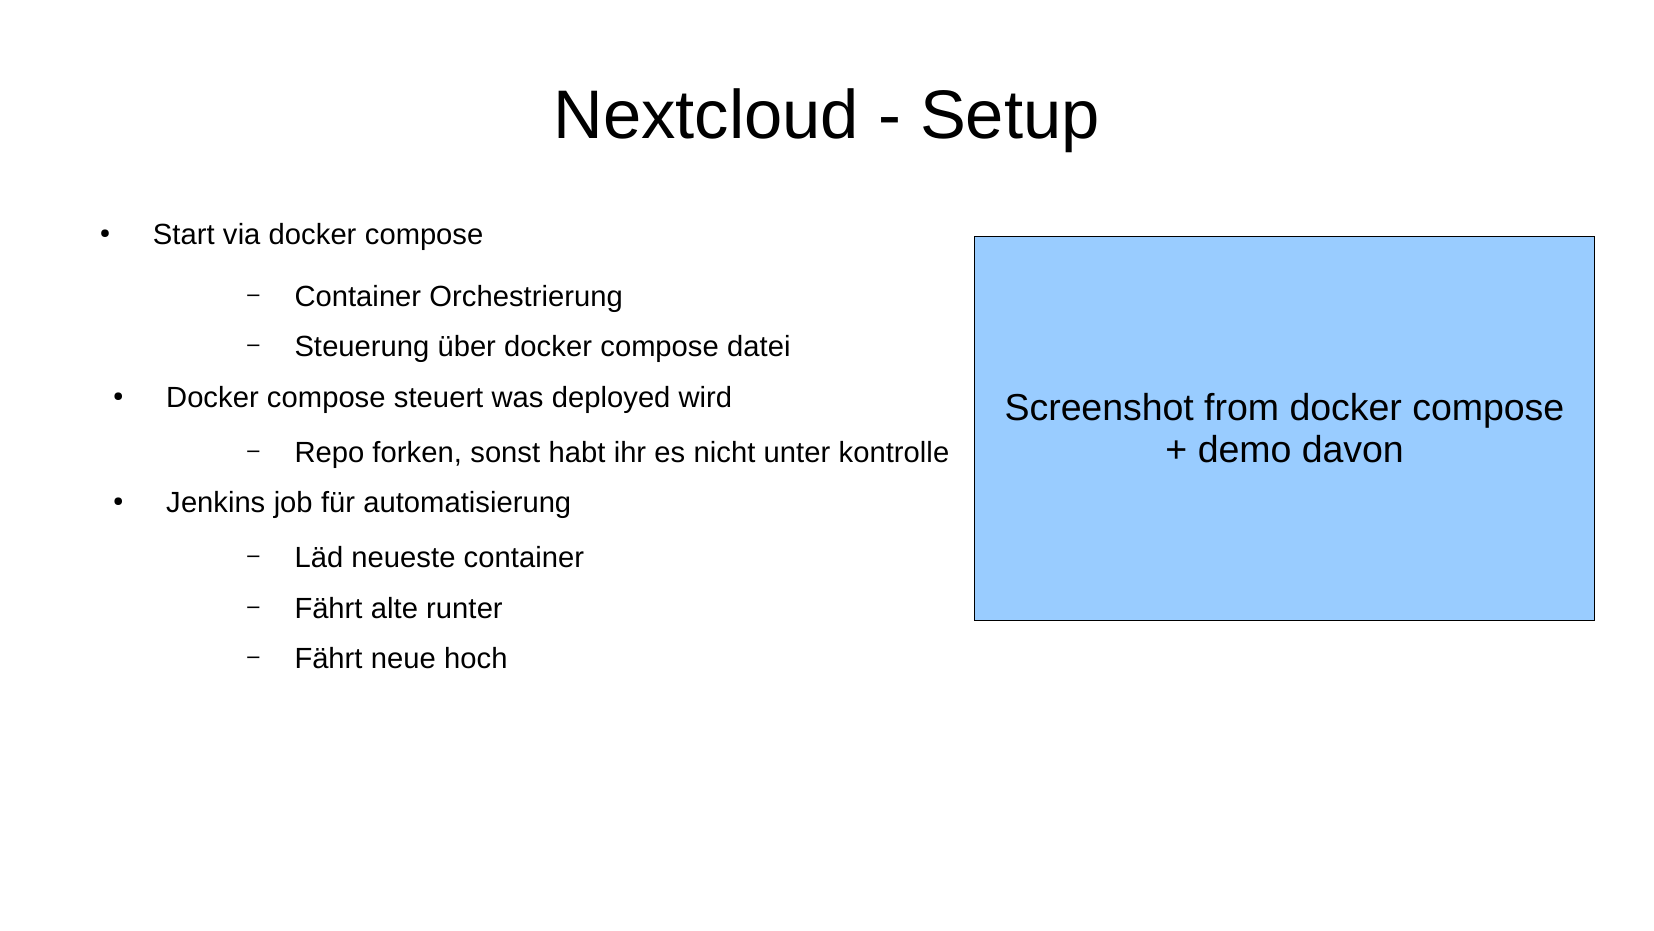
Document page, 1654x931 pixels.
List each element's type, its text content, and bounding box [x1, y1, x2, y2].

title Nextcloud - Setup [82, 37, 1571, 193]
text_box Screenshot from docker compose + demo davon [974, 236, 1595, 621]
list Start via docker compose Container Orchestrierung Steuerung über docker compose datei Docker compose steuert was deployed wird Repo forken, sonst habt ihr es nicht unter kontrolle Jenkins job für automatisierung Läd neueste container Fährt alte runter Fährt neue hoch [82, 217, 1571, 886]
